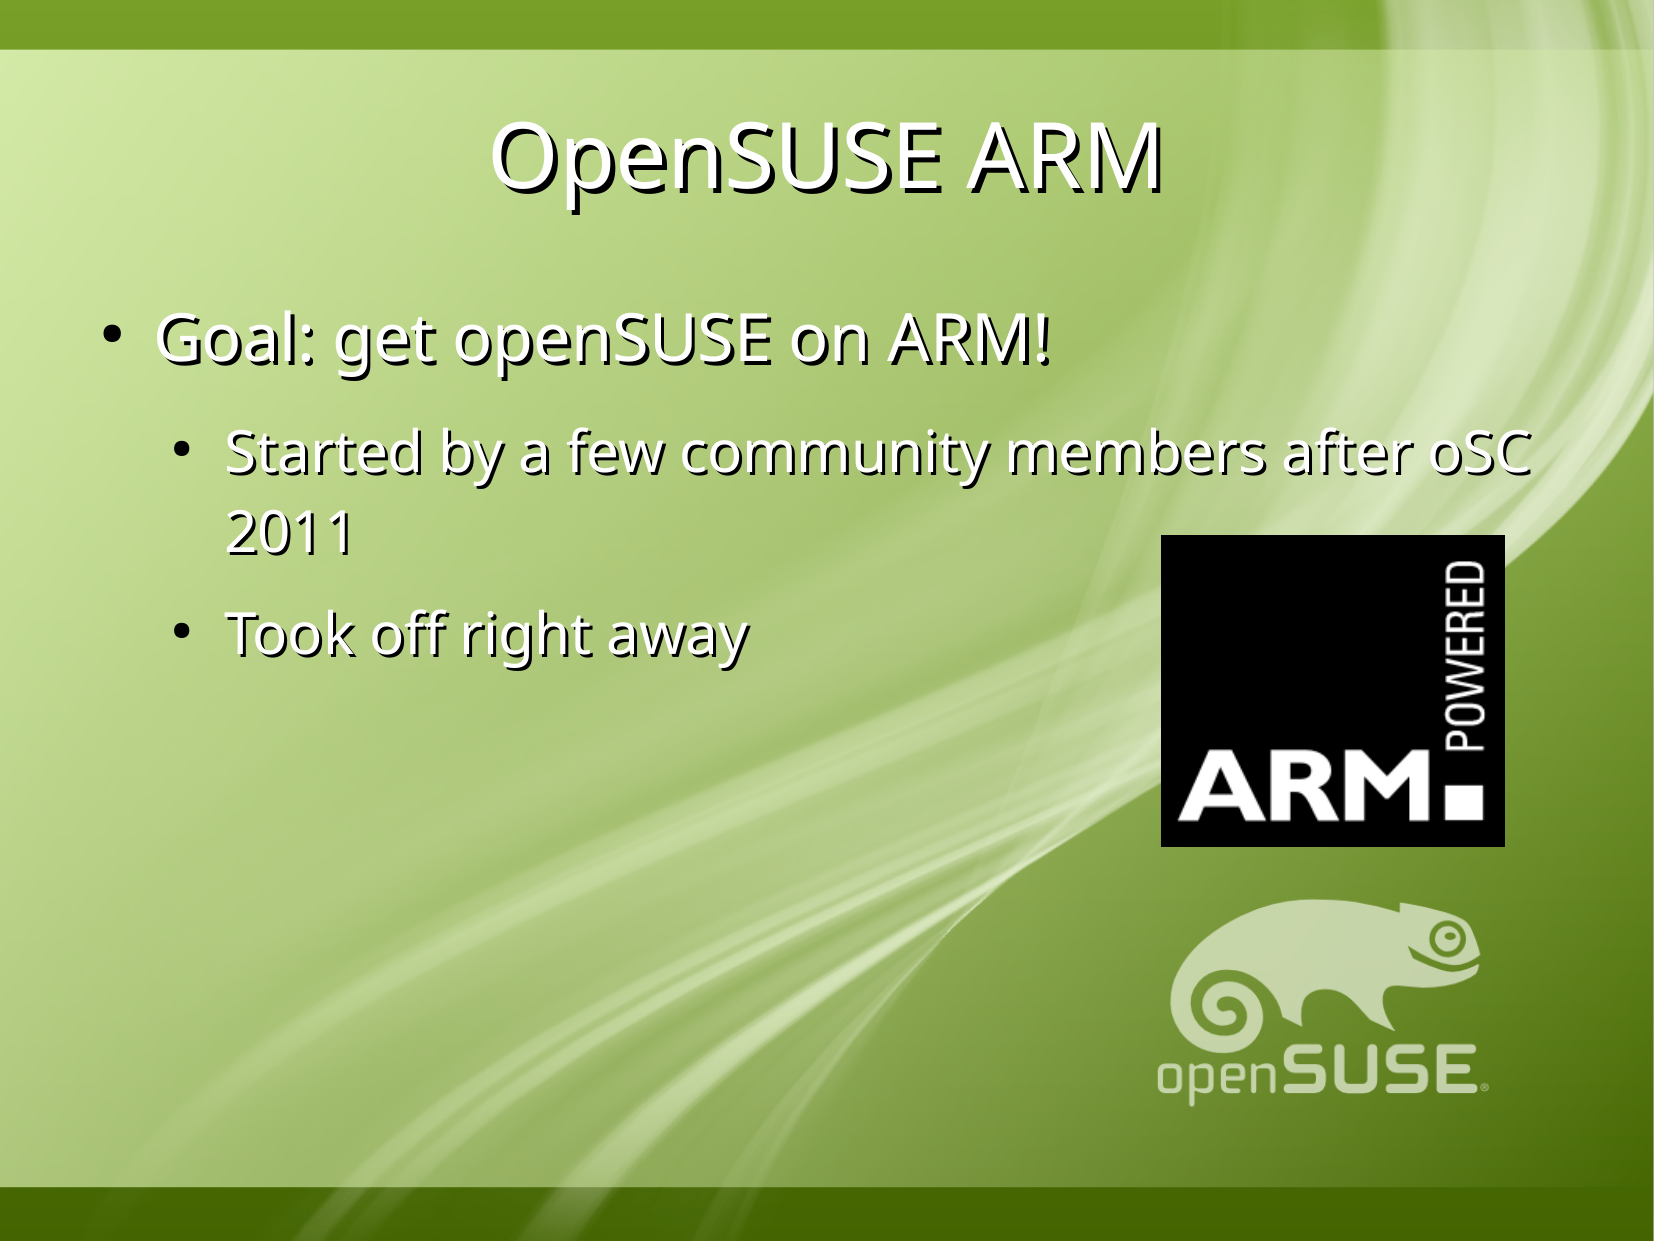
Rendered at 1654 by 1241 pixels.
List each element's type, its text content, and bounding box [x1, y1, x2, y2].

list Goal: get openSUSE on ARM! Started by a few community members after oSC 2011 Took off right away [82, 290, 1571, 1109]
picture [0, 0, 1654, 1241]
title OpenSUSE ARM [82, 49, 1571, 257]
